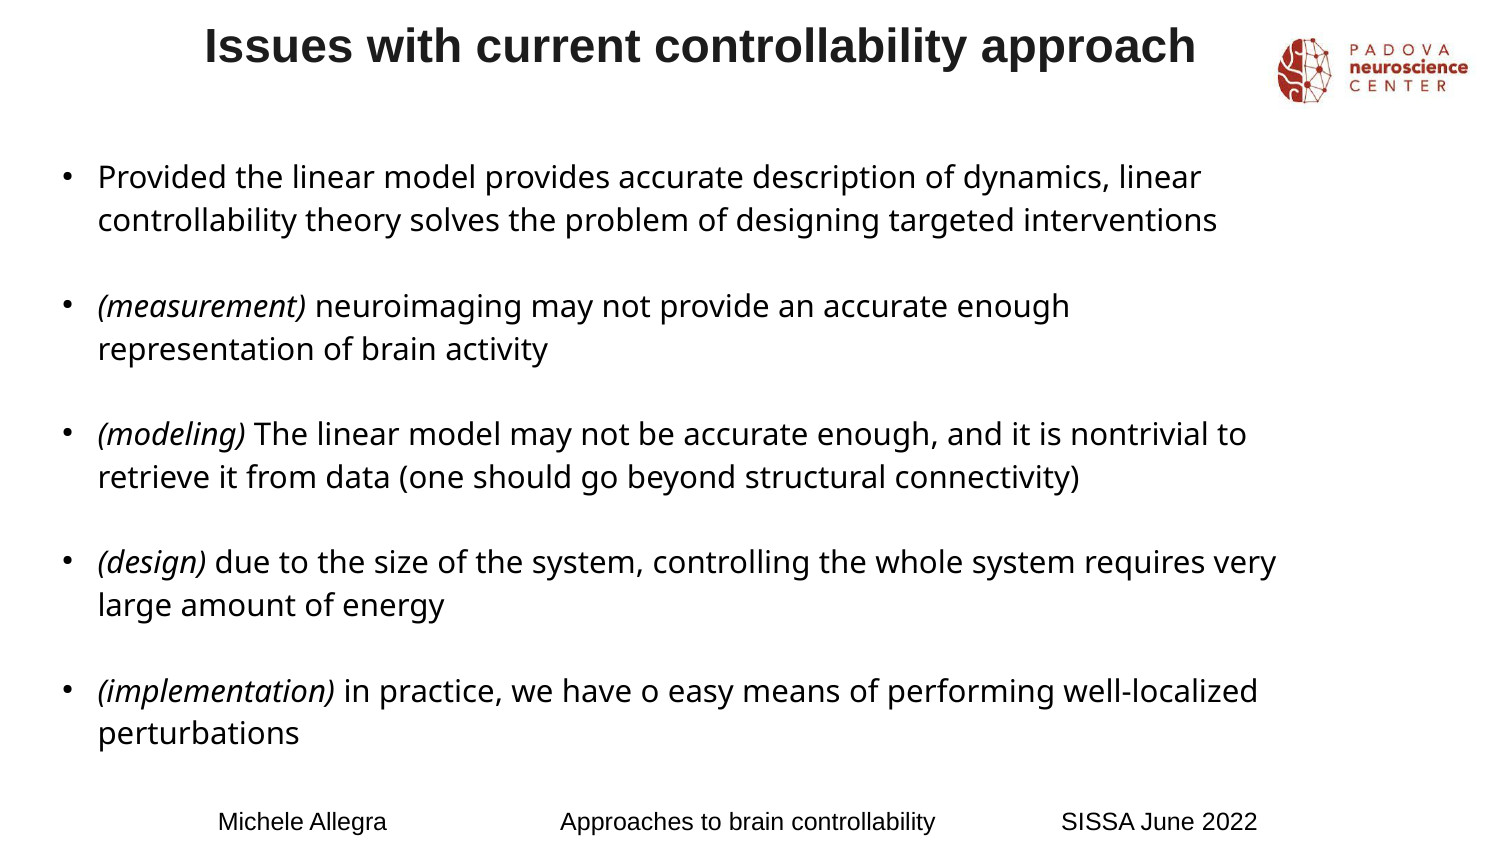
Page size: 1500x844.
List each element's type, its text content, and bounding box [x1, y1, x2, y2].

text_box Issues with current controllability approach [27, 0, 1389, 95]
picture [1268, 10, 1476, 123]
text_box Provided the linear model provides accurate description of dynamics, linear controllability theory solves the problem of designing targeted interventions (measurement) neuroimaging may not provide an accurate enough representation of brain activity (modeling) The linear model may not be accurate enough, and it is nontrivial to retrieve it from data (one should go beyond structural connectivity) (design) due to the size of the system, controlling the whole system requires very large amount of energy (implementation) in practice, we have o easy means of performing well-localized perturbations [47, 148, 1312, 744]
text_box Michele Allegra Approaches to brain controllability SISSA June 2022 [64, 794, 1415, 844]
